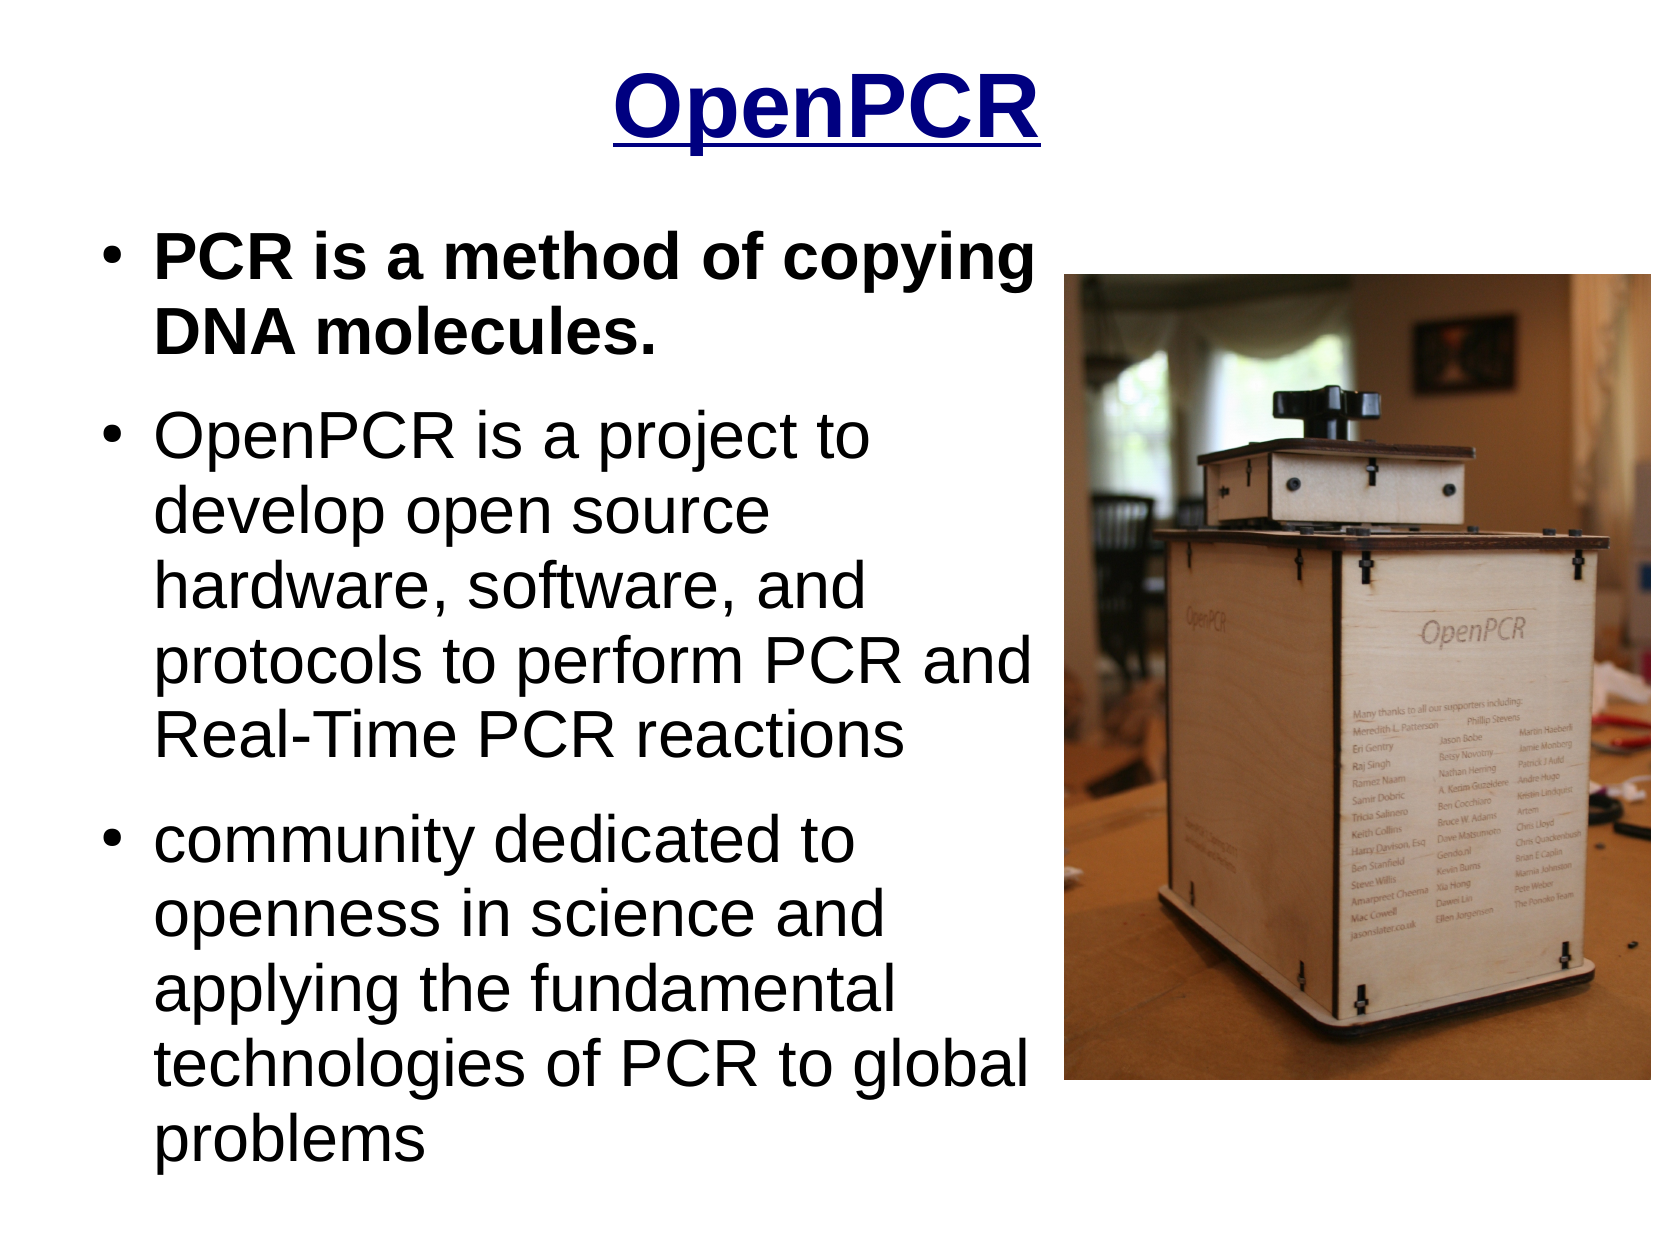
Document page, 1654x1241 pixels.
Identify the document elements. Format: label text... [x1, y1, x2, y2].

title OpenPCR [82, 2, 1571, 210]
list PCR is a method of copying DNA molecules. OpenPCR is a project to develop open source hardware, software, and protocols to perform PCR and Real-Time PCR reactions community dedicated to openness in science and applying the fundamental technologies of PCR to global problems [82, 219, 1051, 1241]
picture [1064, 274, 1651, 1081]
